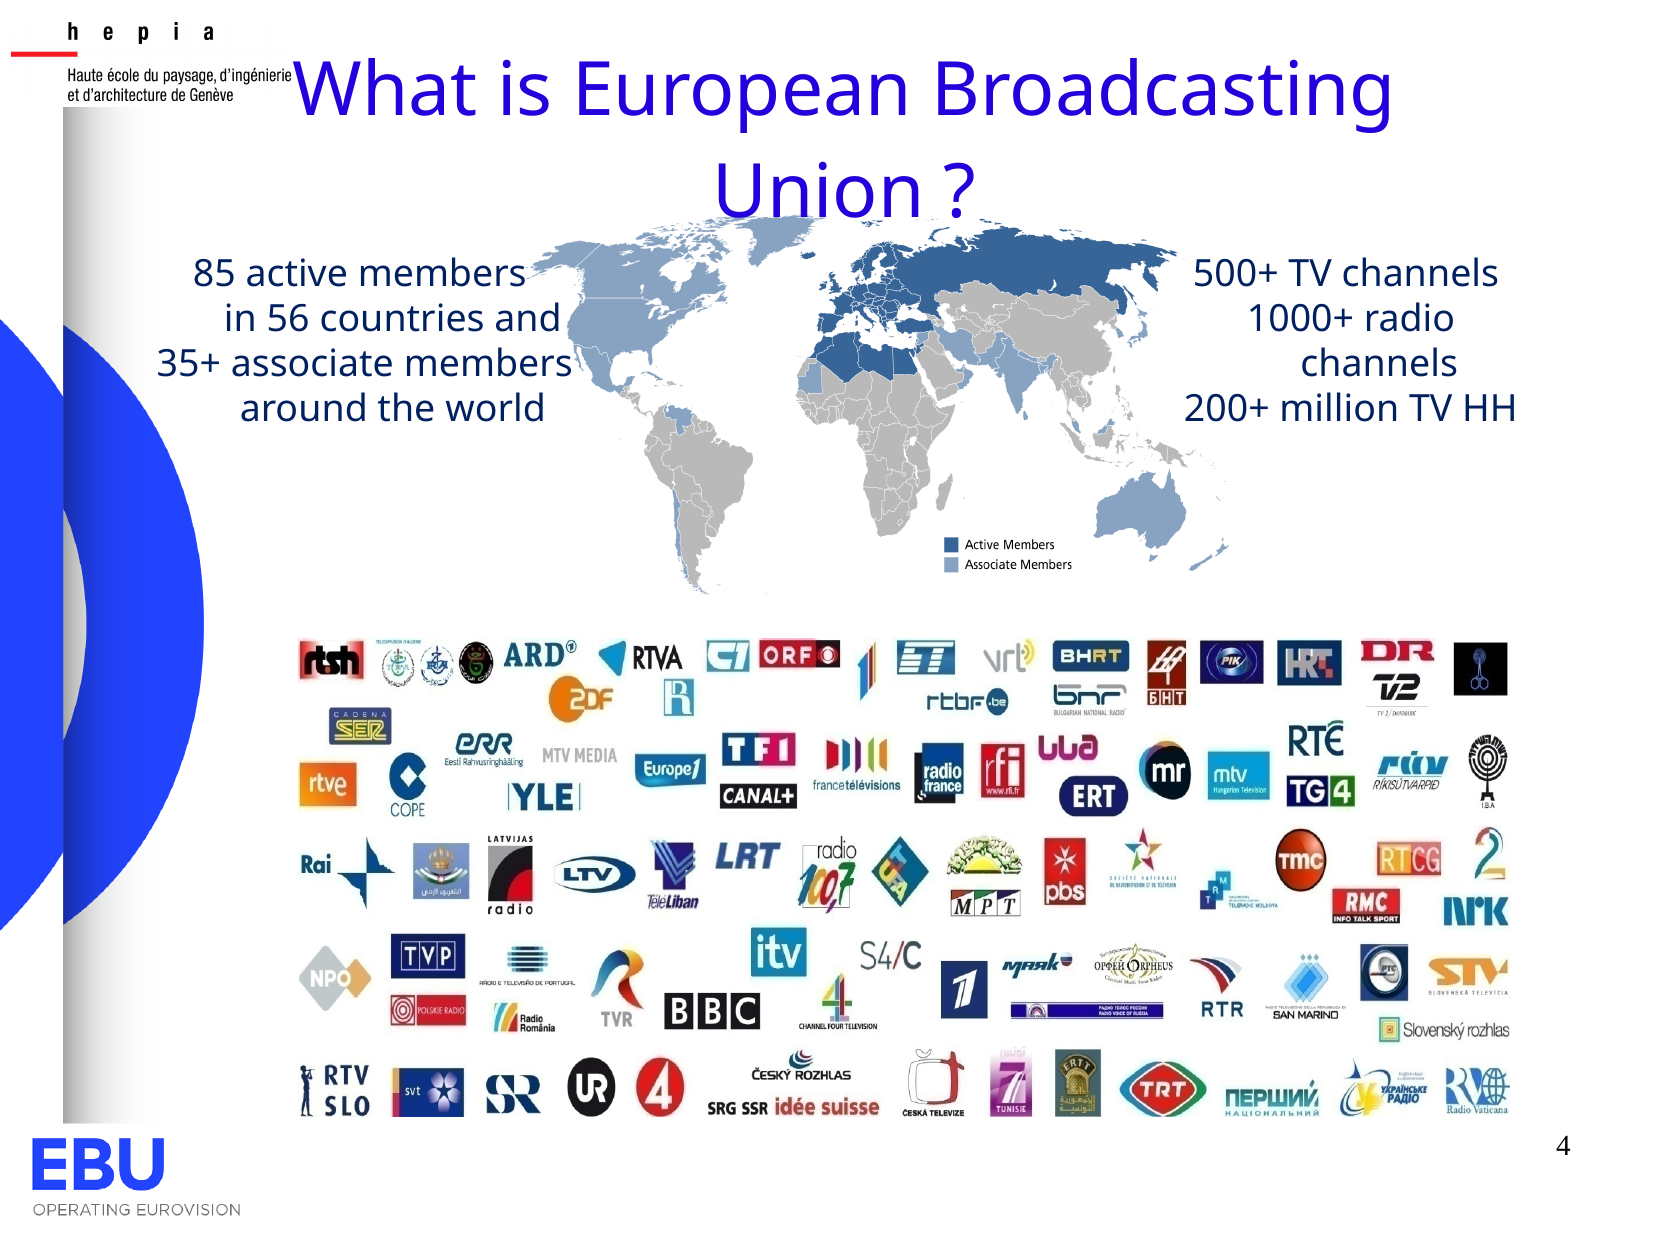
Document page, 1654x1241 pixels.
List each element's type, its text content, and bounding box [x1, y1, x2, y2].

title What is European Broadcasting Union ? [159, 86, 1530, 189]
text_box 500+ TV channels 1000+ radio channels 200+ million TV HH [1154, 241, 1548, 537]
text_box [236, 17, 378, 71]
text_box 85 active members in 56 countries and 35+ associate members around the world [133, 241, 596, 515]
picture [0, 0, 1654, 1241]
